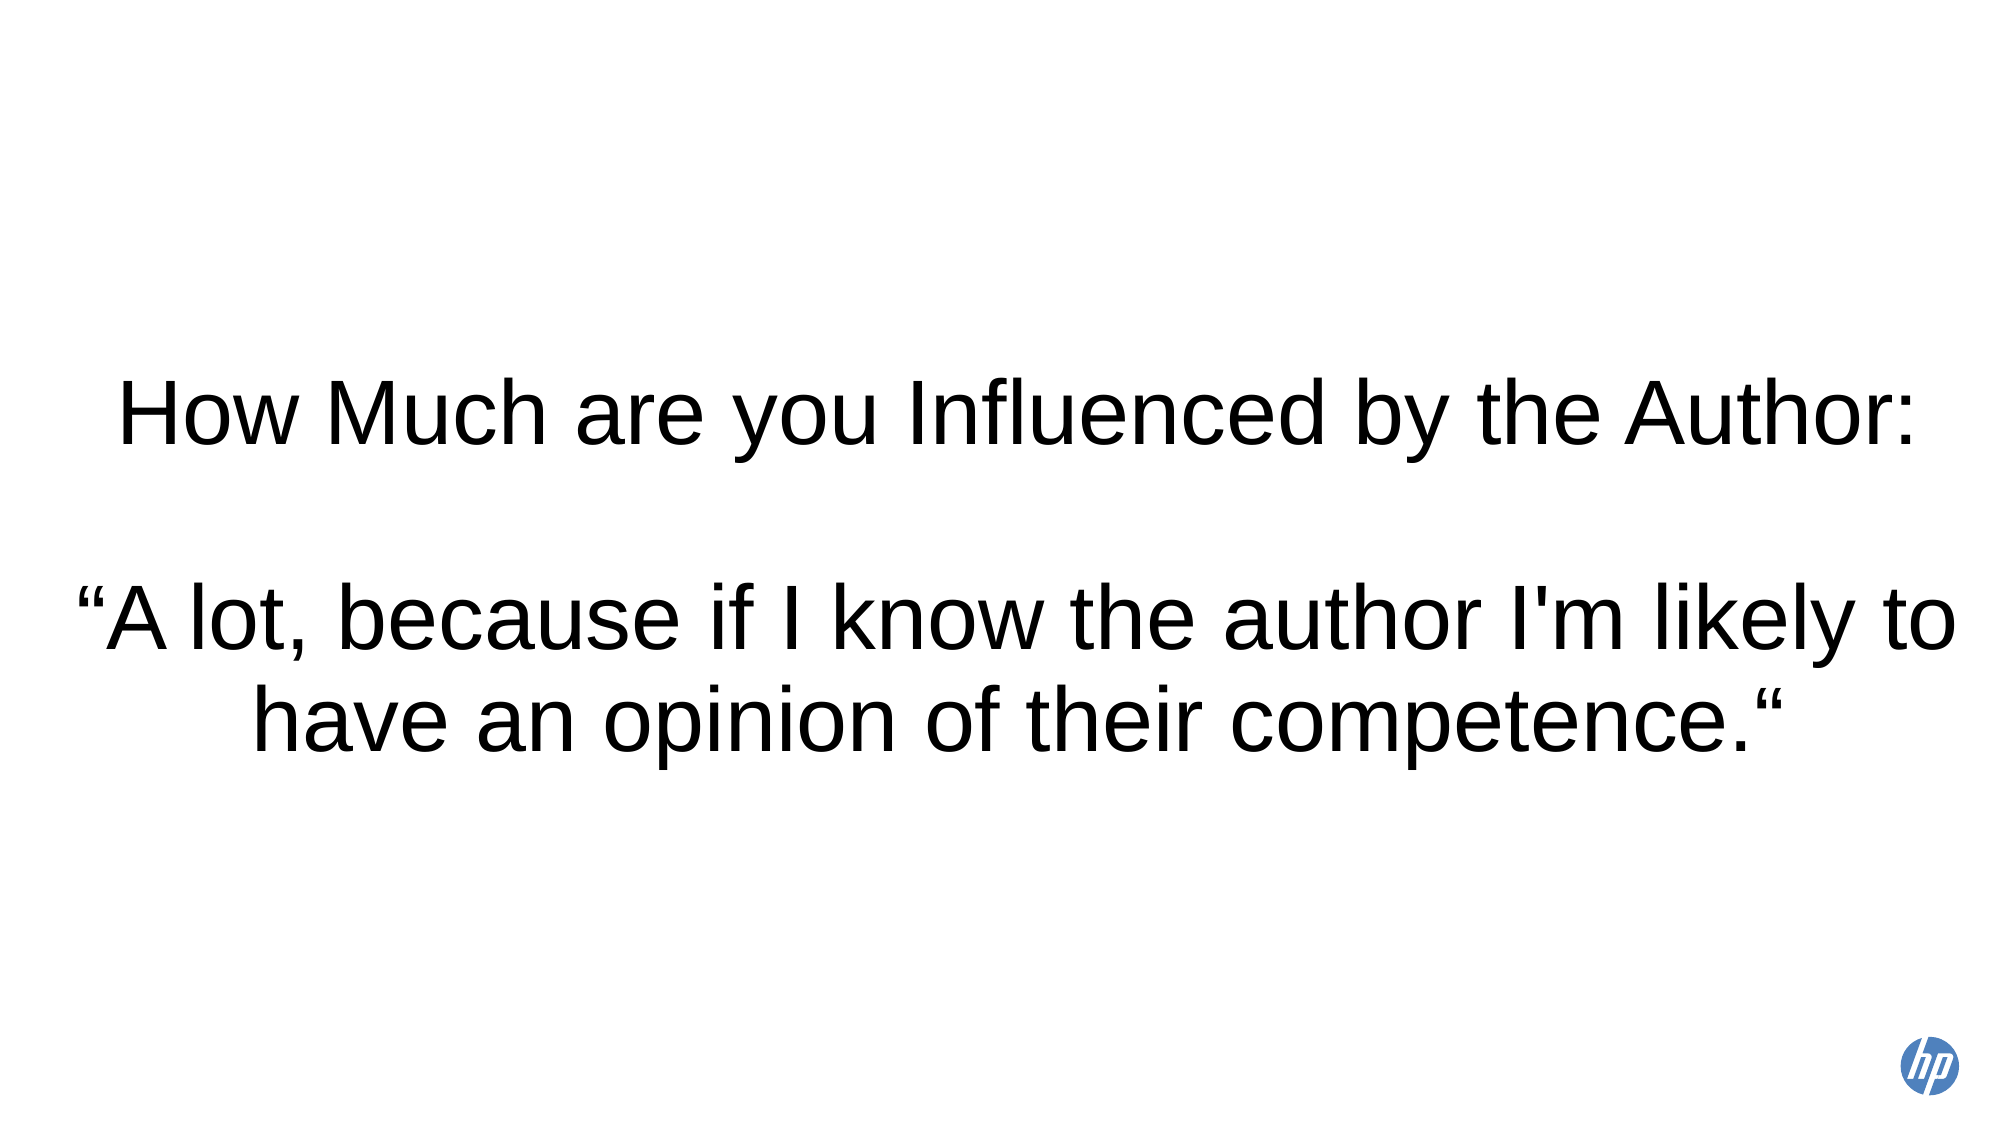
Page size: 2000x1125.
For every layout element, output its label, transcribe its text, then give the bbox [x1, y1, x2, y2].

text_box How Much are you Influenced by the Author: “A lot, because if I know the author I'm likely to have an opinion of their competence.“ [35, 164, 2000, 969]
